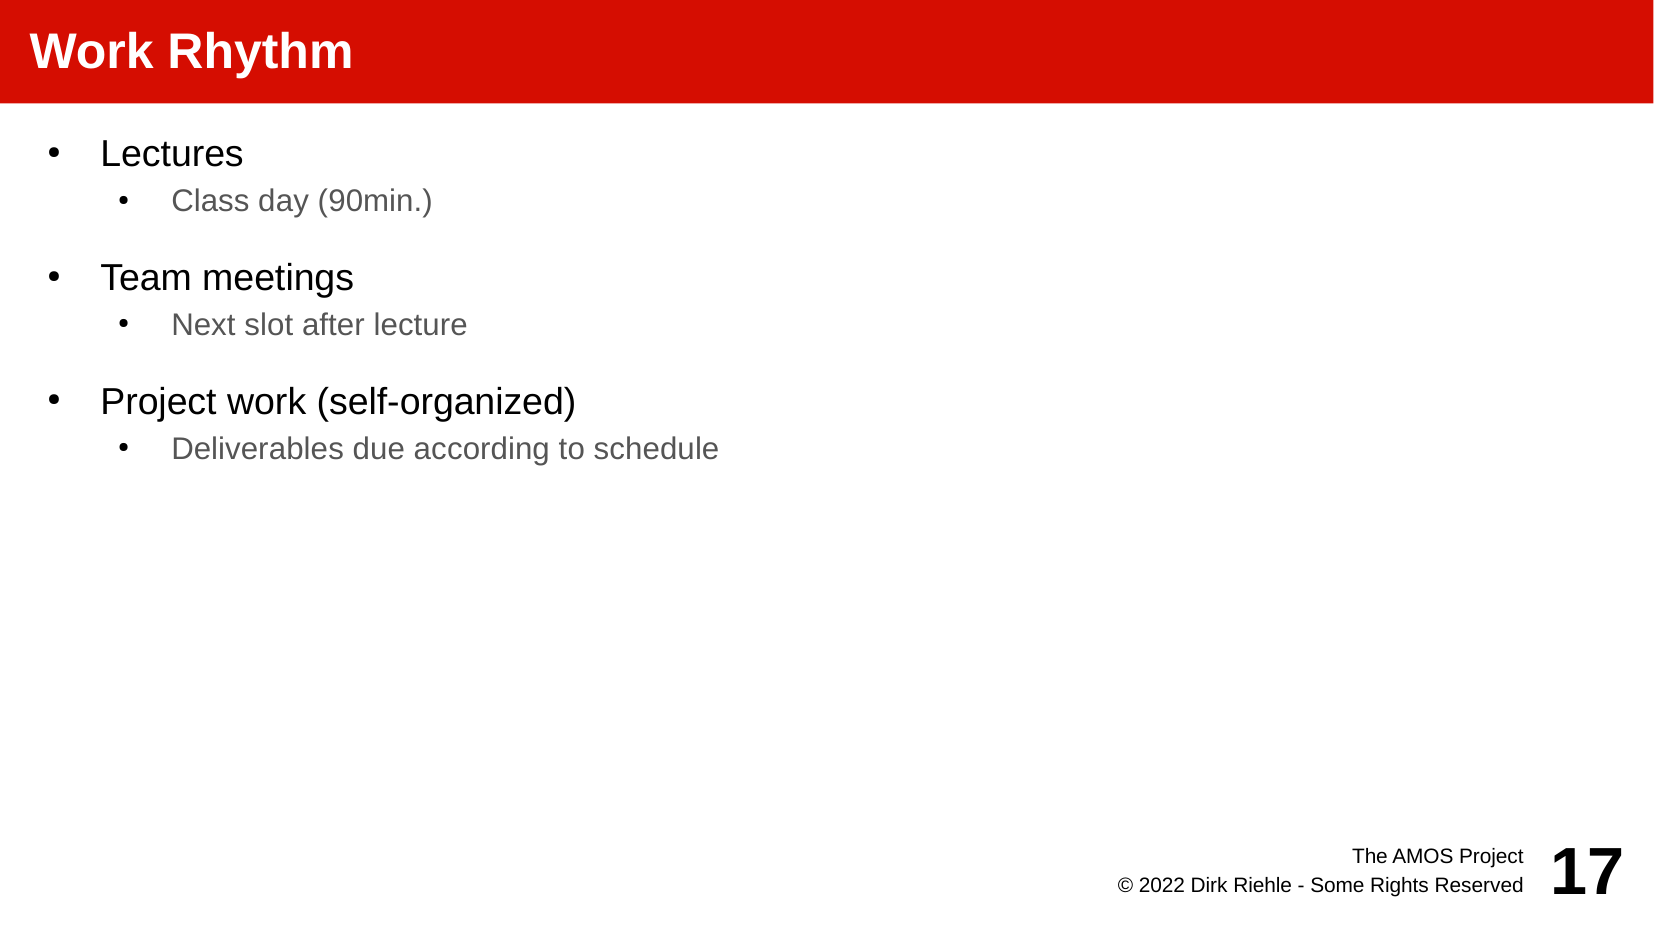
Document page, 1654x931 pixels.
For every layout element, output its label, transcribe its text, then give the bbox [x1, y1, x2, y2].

list Lectures Class day (90min.) Team meetings Next slot after lecture Project work (self-organized) Deliverables due according to schedule [29, 132, 1625, 813]
title Work Rhythm [0, 0, 1654, 104]
